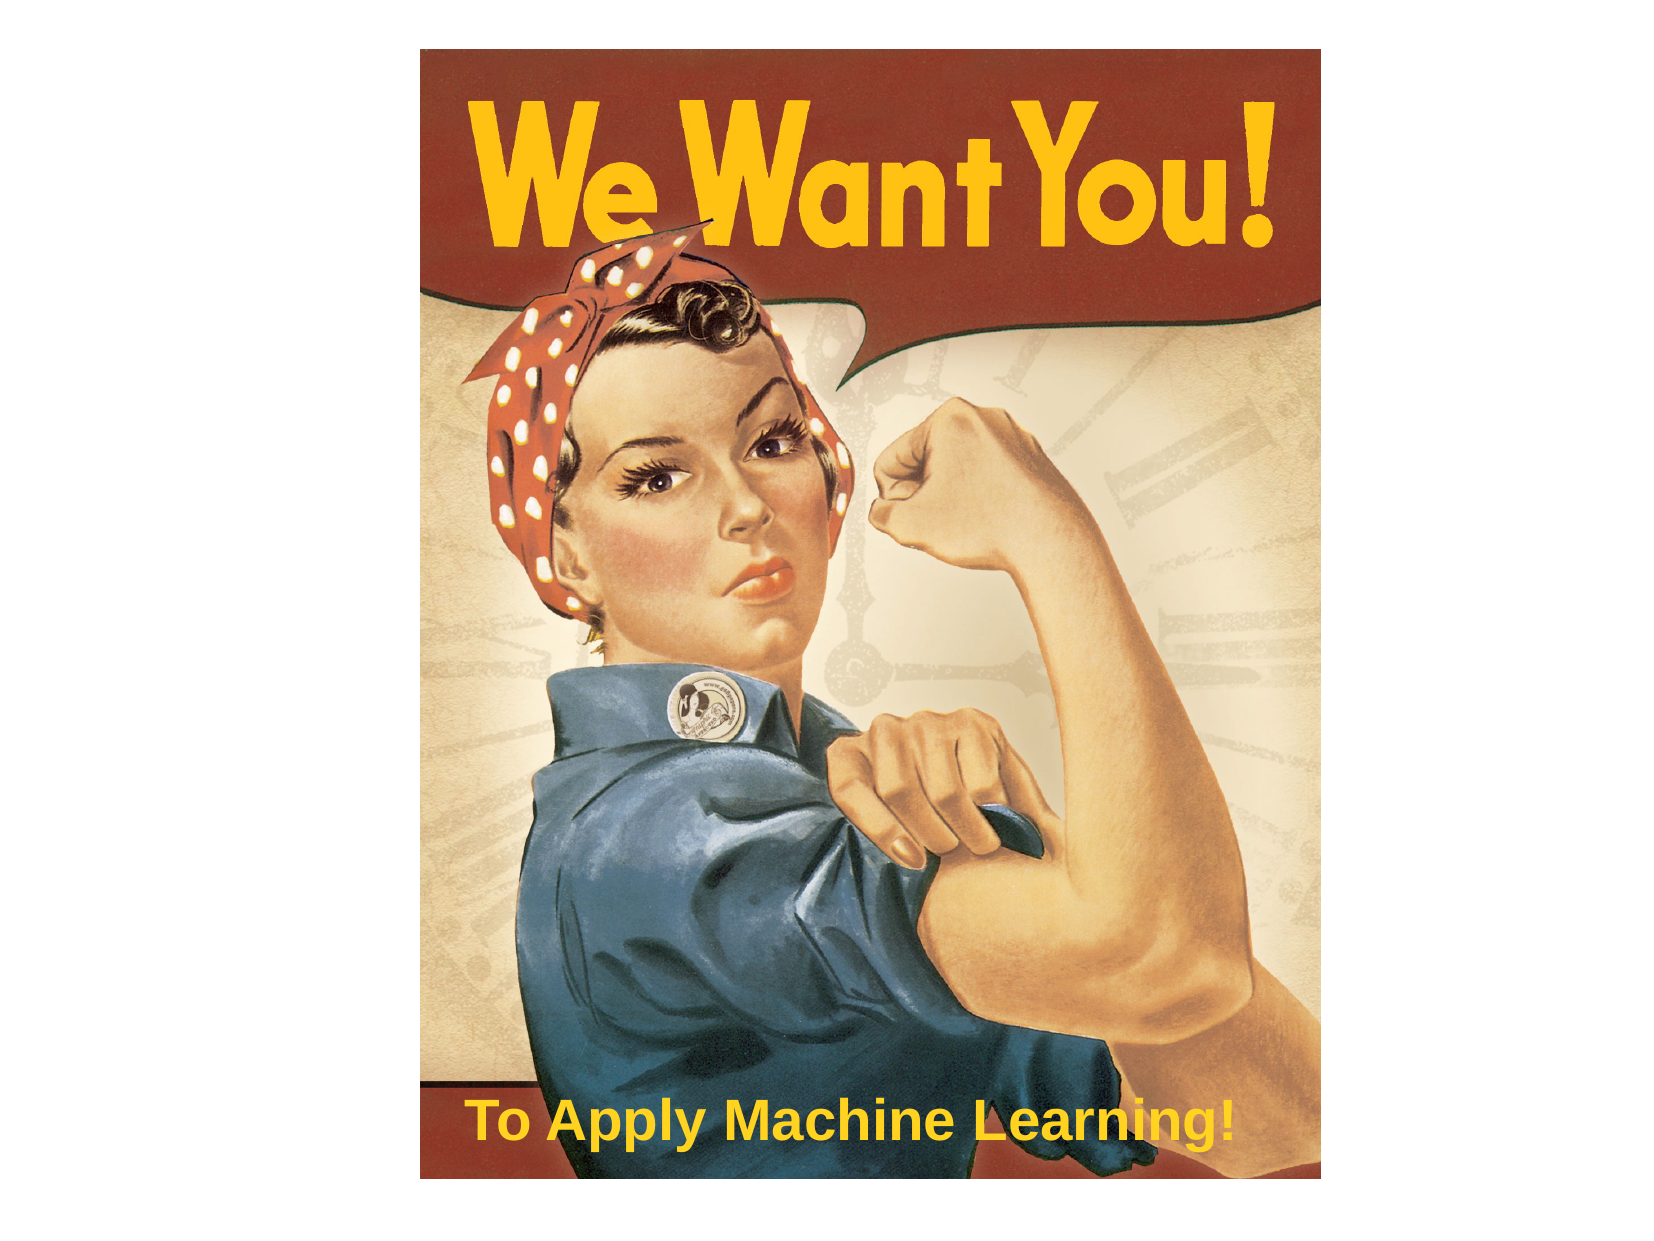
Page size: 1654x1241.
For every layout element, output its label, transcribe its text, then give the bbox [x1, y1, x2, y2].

picture [420, 49, 1321, 1179]
text_box To Apply Machine Learning! [450, 1080, 1321, 1161]
